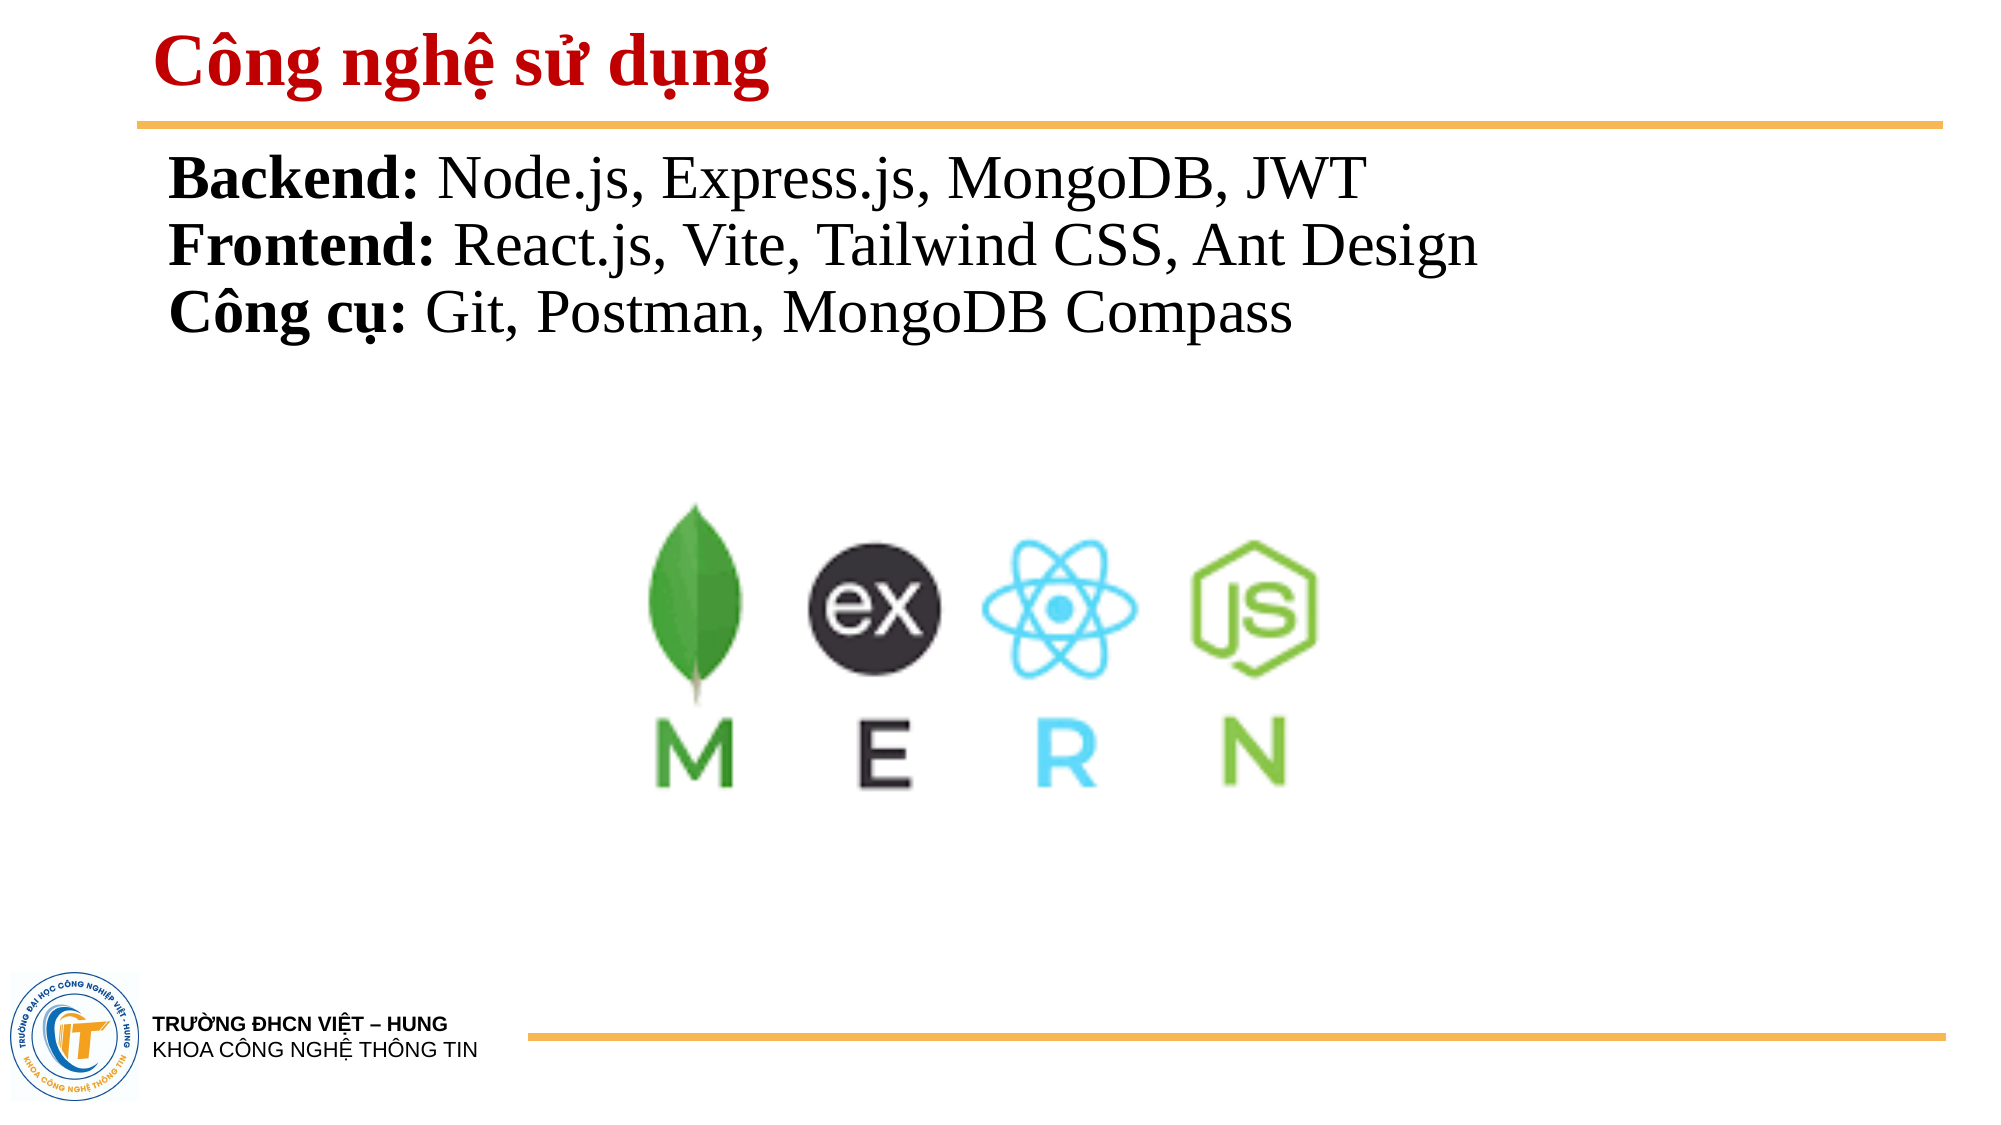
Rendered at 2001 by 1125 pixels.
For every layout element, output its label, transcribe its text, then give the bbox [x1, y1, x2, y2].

title Công nghệ sử dụng [137, 11, 1944, 112]
picture [428, 389, 1532, 941]
list Backend: Node.js, Express.js, MongoDB, JWT Frontend: React.js, Vite, Tailwind CSS, Ant Design Công cụ: Git, Postman, MongoDB Compass [153, 136, 1960, 989]
